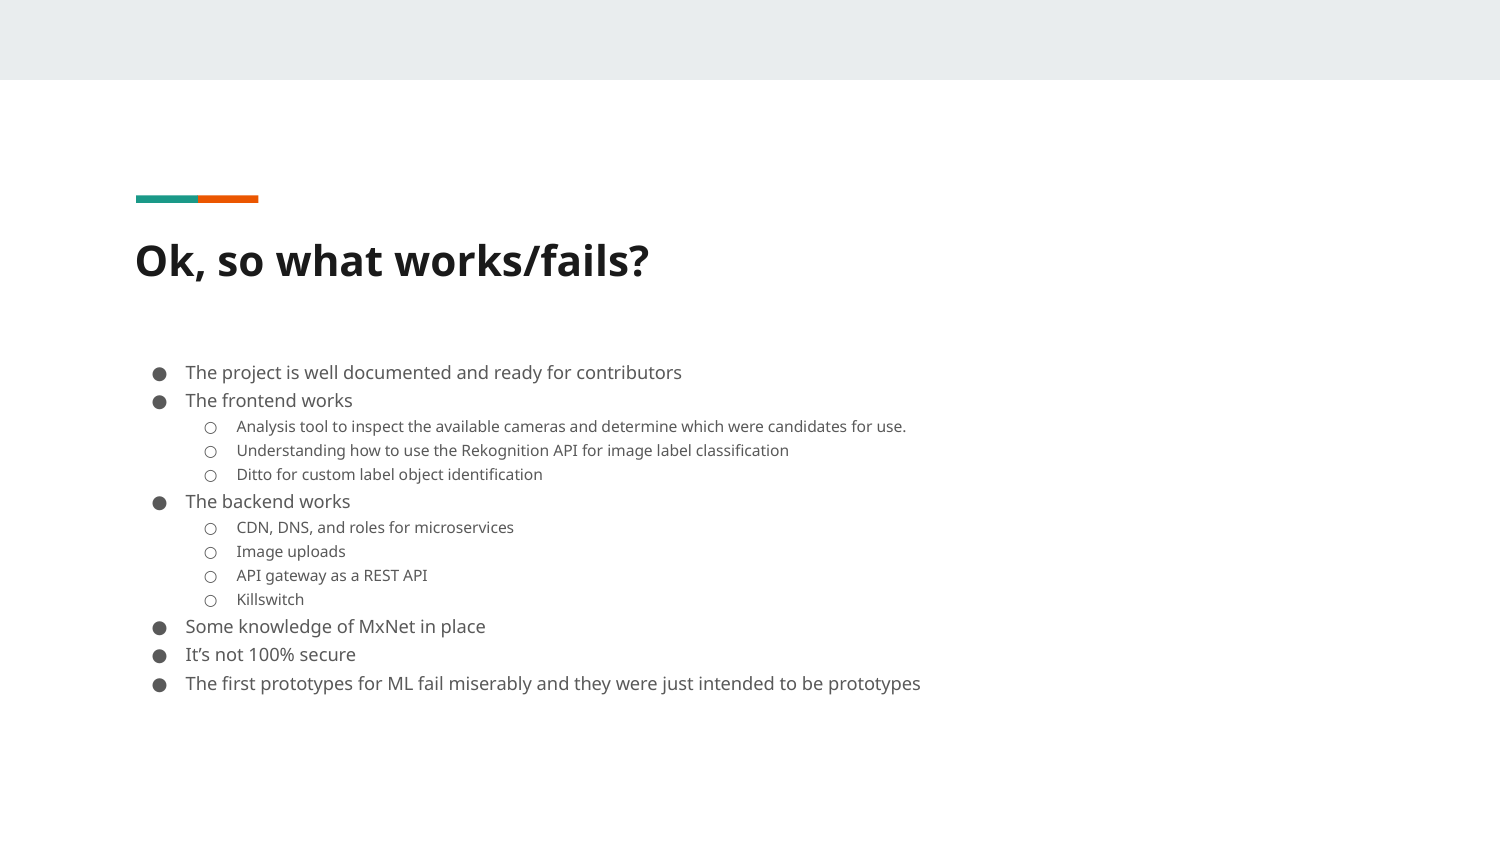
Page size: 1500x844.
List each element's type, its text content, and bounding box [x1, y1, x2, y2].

title Ok, so what works/fails? [119, 216, 1381, 305]
list The project is well documented and ready for contributors The frontend works Analysis tool to inspect the available cameras and determine which were candidates for use. Understanding how to use the Rekognition API for image label classification Ditto for custom label object identification The backend works CDN, DNS, and roles for microservices Image uploads API gateway as a REST API Killswitch Some knowledge of MxNet in place It’s not 100% secure The first prototypes for ML fail miserably and they were just intended to be prototypes [119, 341, 1381, 712]
